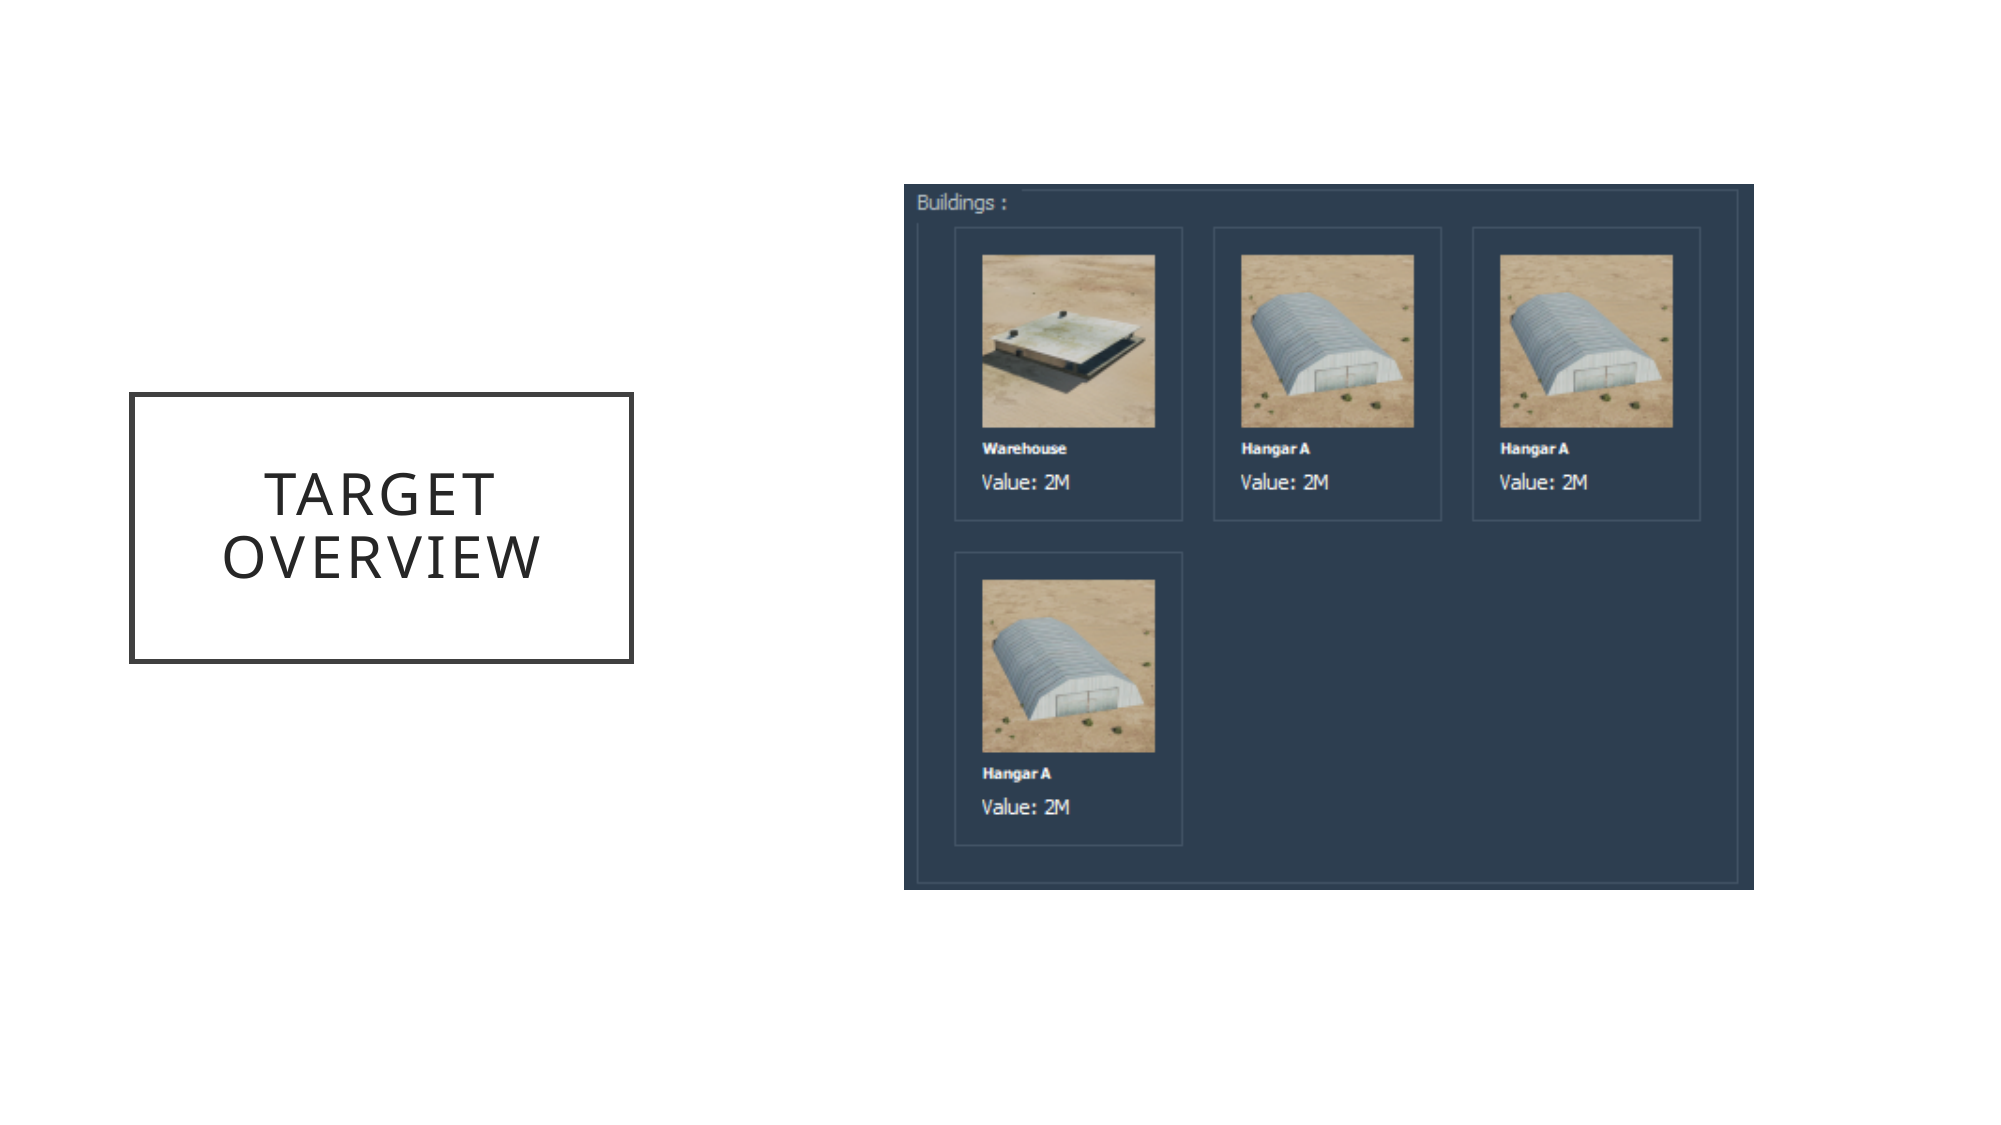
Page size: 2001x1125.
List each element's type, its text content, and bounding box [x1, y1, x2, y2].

text_box [791, 132, 1868, 942]
title TARGET OVERVIEW [131, 394, 632, 662]
picture [904, 184, 1754, 890]
